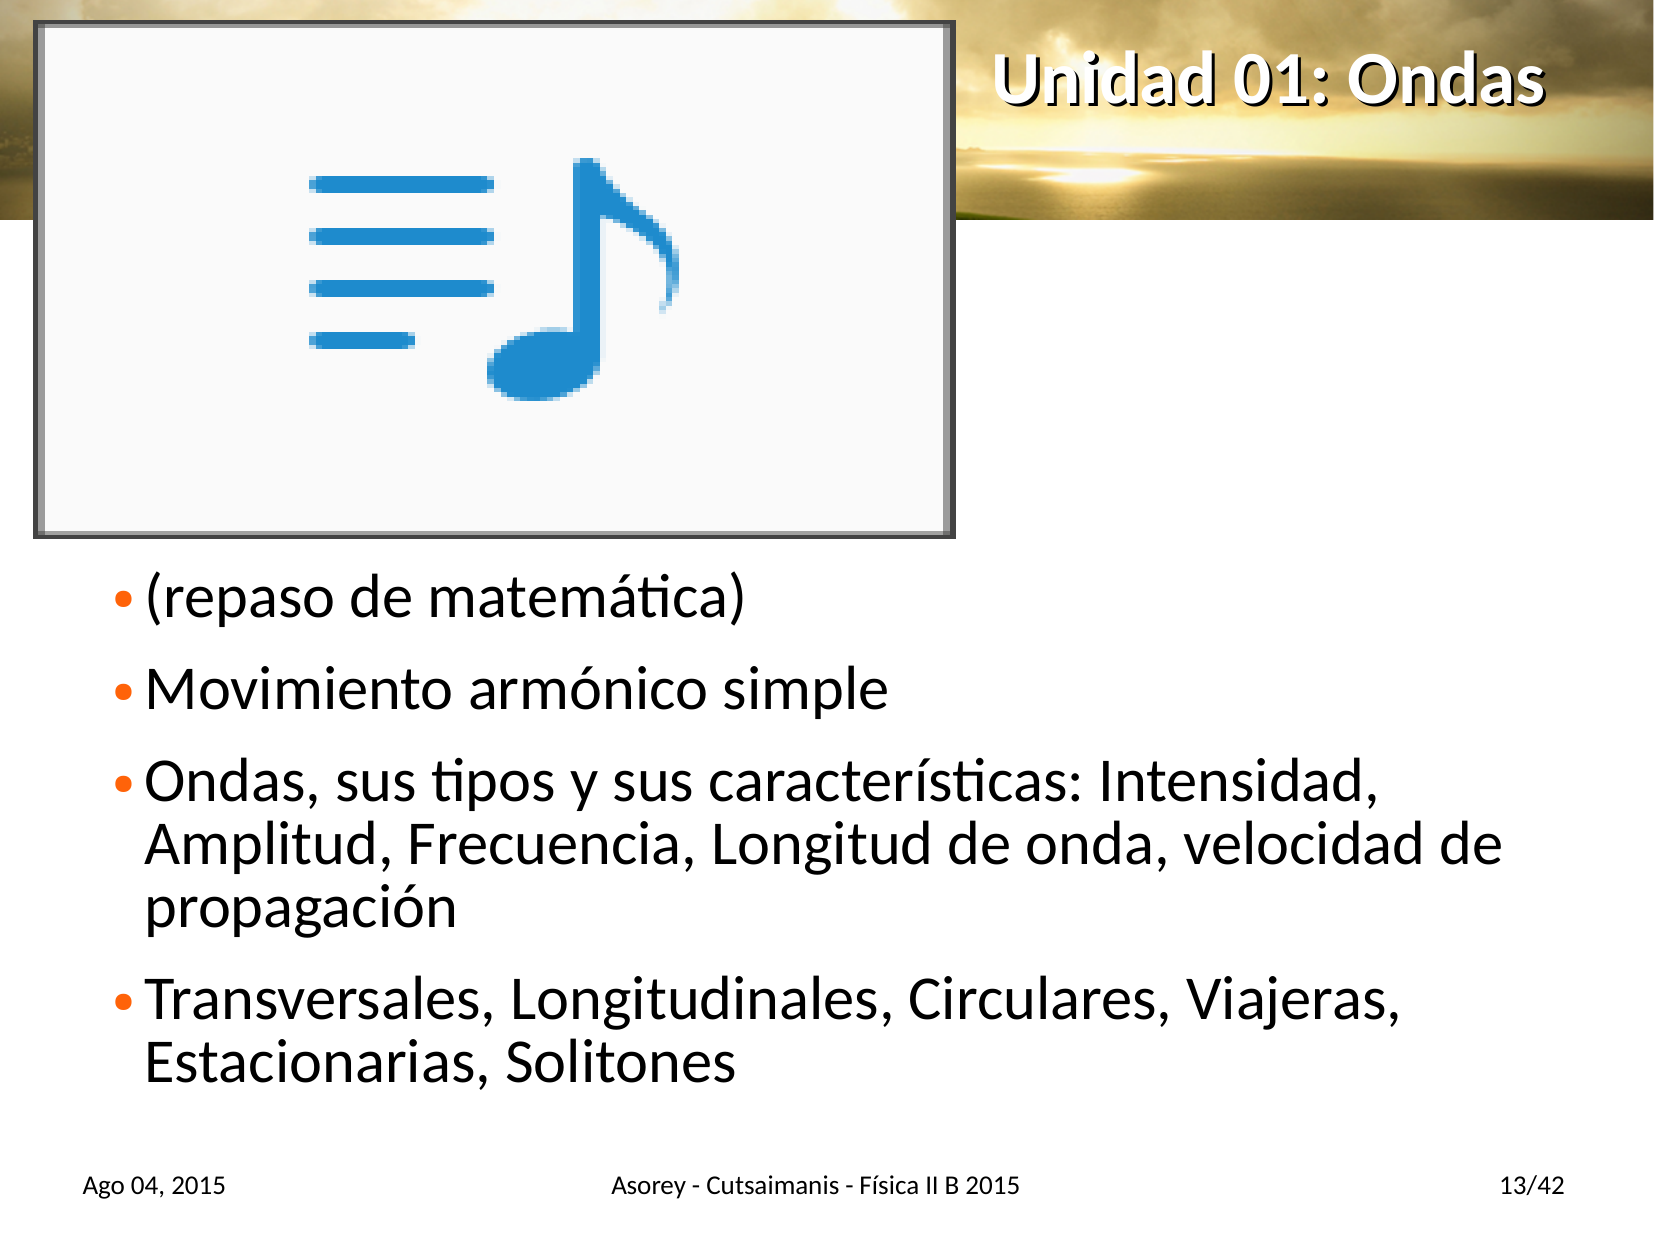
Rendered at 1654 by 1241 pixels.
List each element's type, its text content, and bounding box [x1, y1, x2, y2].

picture [0, 0, 1654, 220]
list (repaso de matemática) Movimiento armónico simple Ondas, sus tipos y sus características: Intensidad, Amplitud, Frecuencia, Longitud de onda, velocidad de propagación Transversales, Longitudinales, Circulares, Viajeras, Estacionarias, Solitones [82, 570, 1571, 1155]
text_box [31, 19, 958, 541]
title Unidad 01: Ondas [958, 19, 1564, 151]
